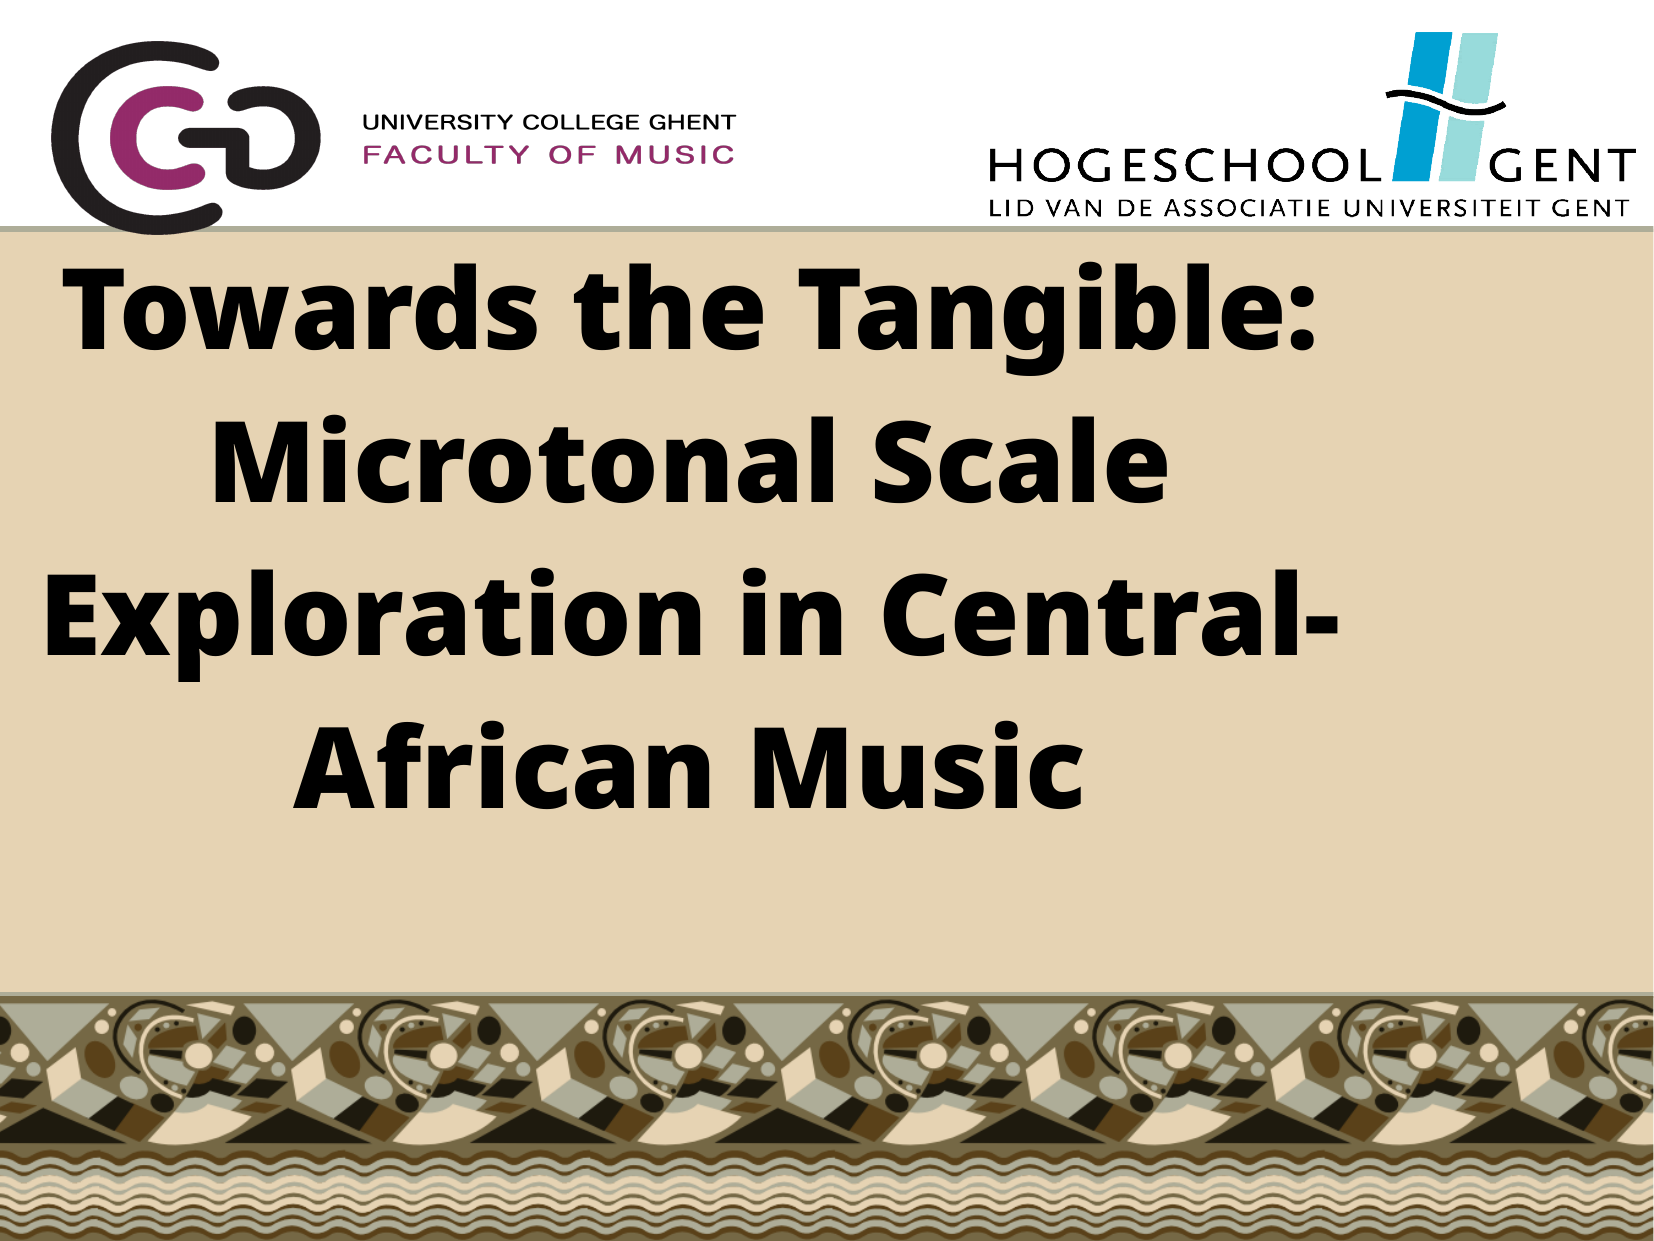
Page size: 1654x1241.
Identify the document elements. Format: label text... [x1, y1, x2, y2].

picture [986, 32, 1636, 226]
picture [43, 37, 751, 244]
picture [0, 996, 1654, 1241]
title Towards the Tangible: Microtonal Scale Exploration in Central-African Music [0, 245, 1654, 996]
